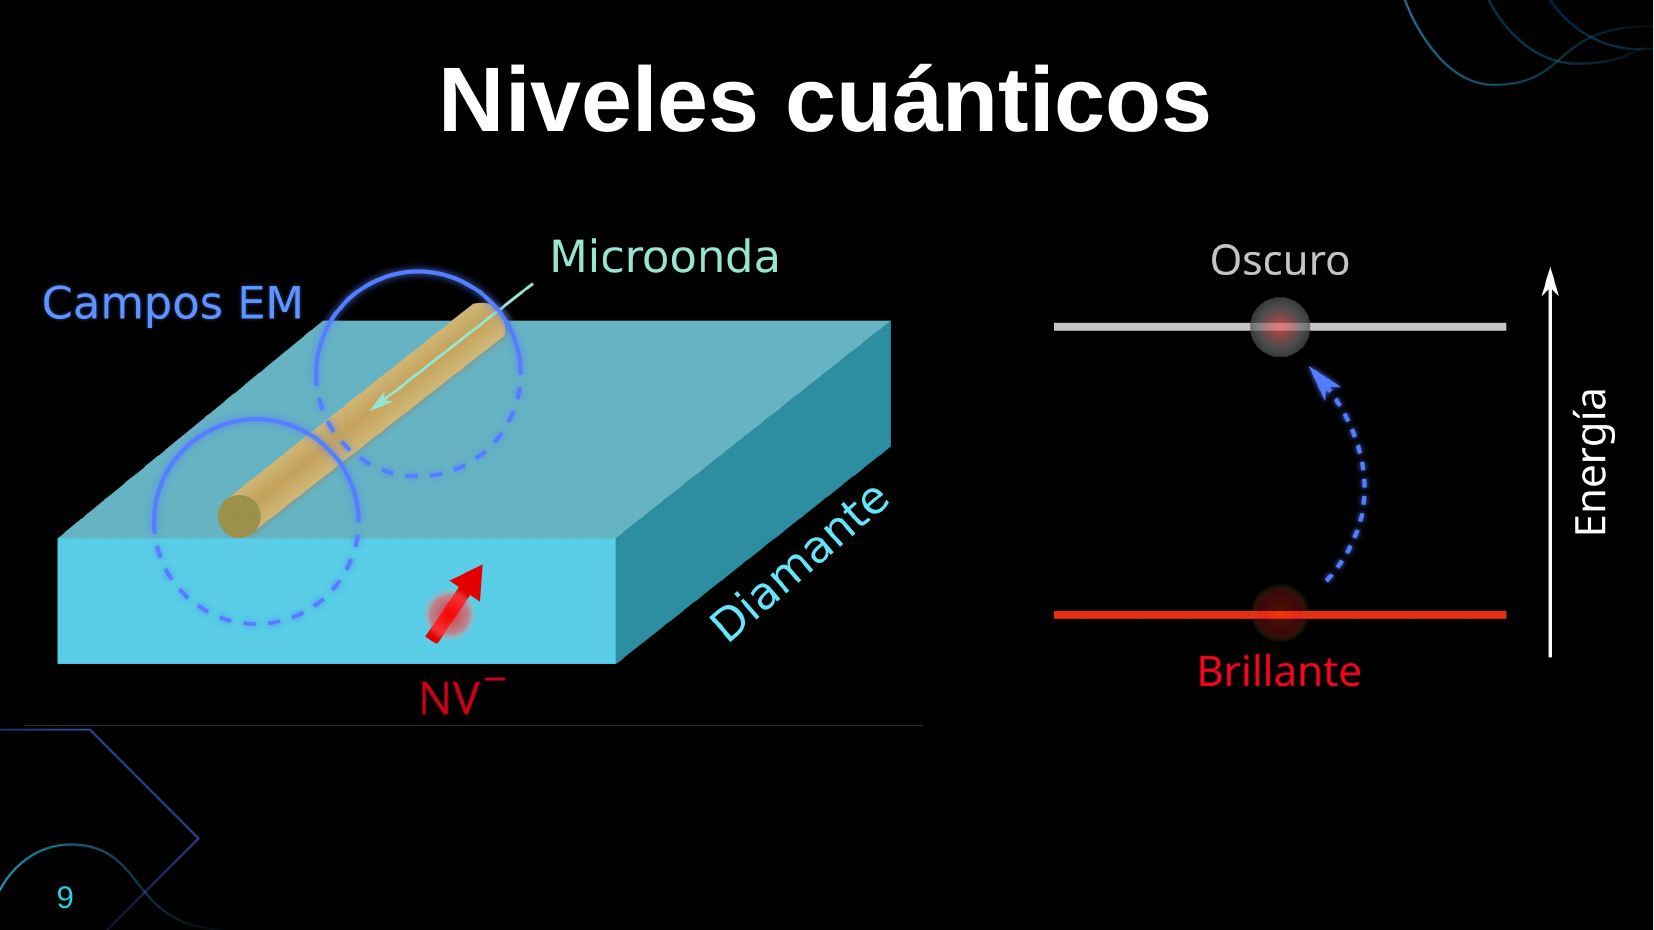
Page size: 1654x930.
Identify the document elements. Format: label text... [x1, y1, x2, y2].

text_box <number> [42, 873, 215, 930]
picture [0, 0, 1654, 930]
text_box Niveles cuánticos [424, 40, 1229, 159]
